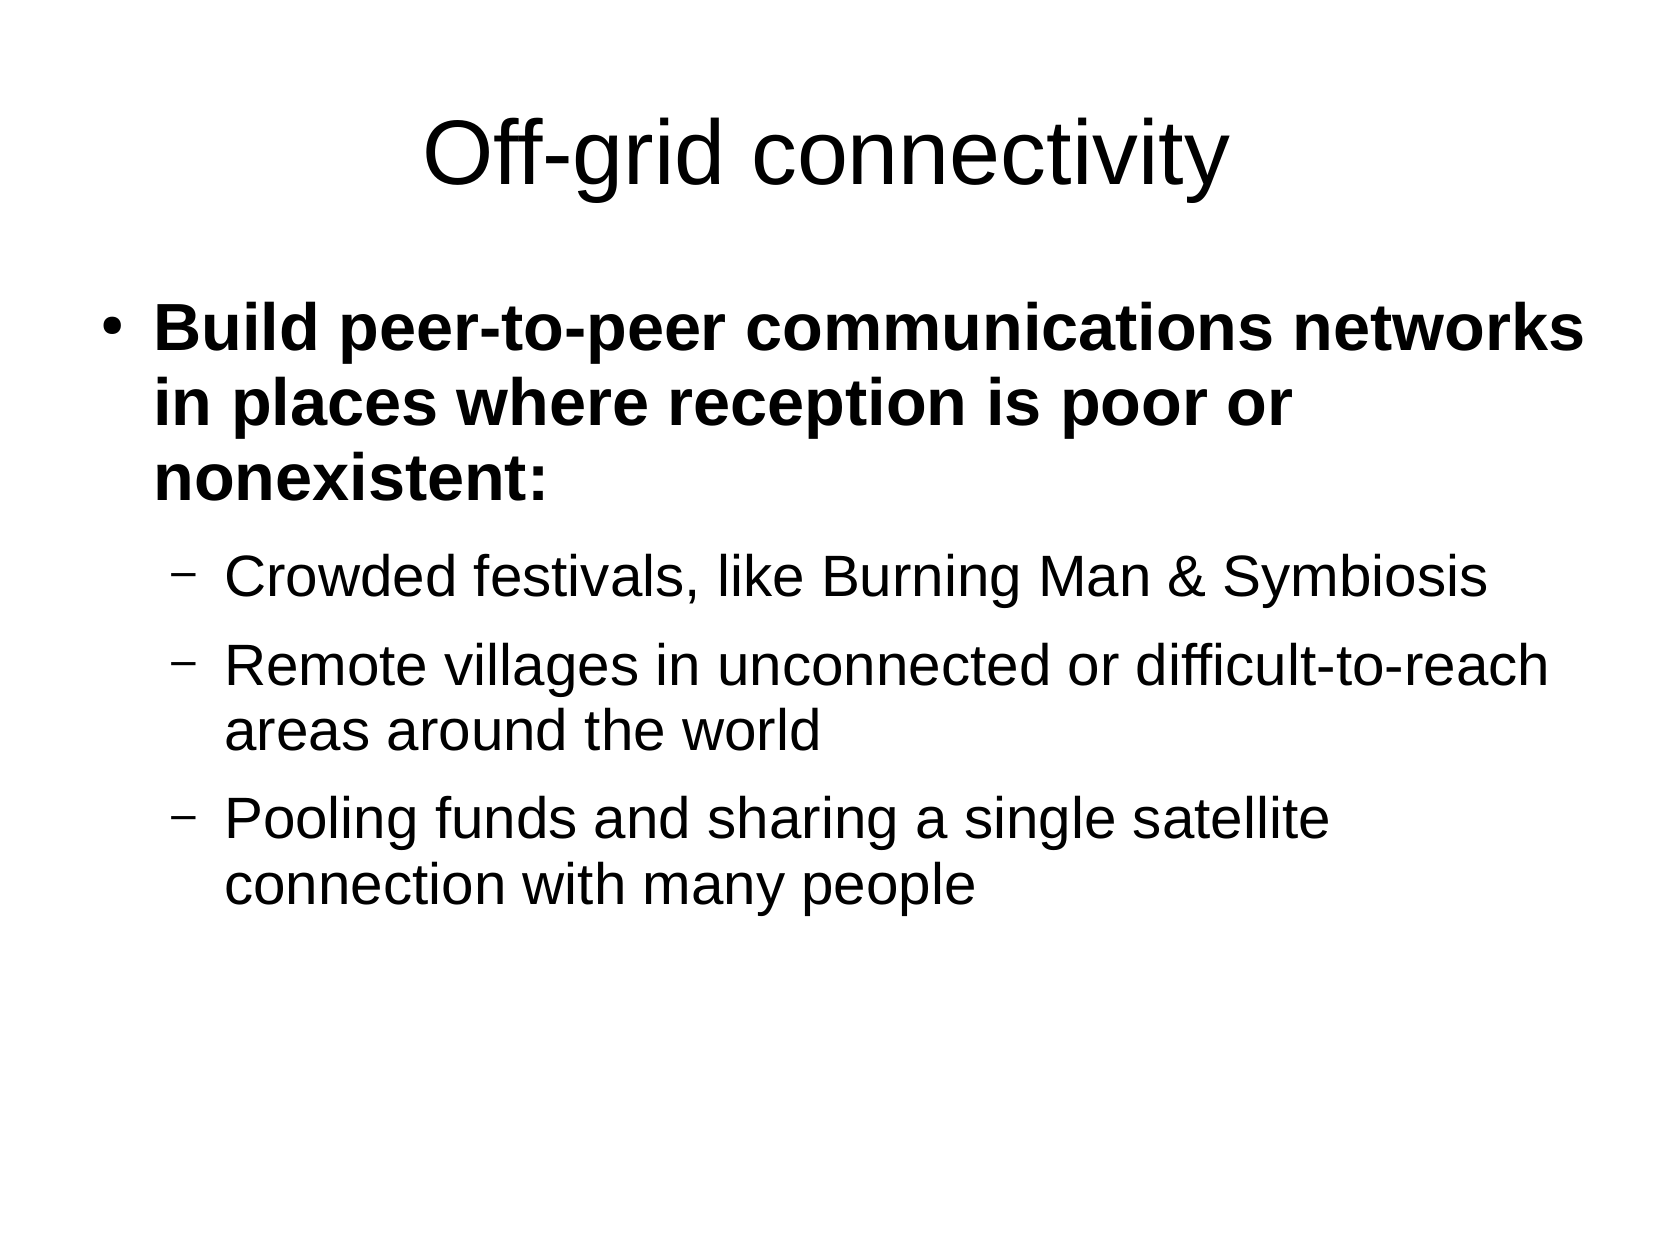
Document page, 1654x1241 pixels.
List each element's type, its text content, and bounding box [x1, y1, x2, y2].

title Off-grid connectivity [82, 49, 1571, 257]
list Build peer-to-peer communications networks in places where reception is poor or nonexistent: Crowded festivals, like Burning Man & Symbiosis Remote villages in unconnected or difficult-to-reach areas around the world Pooling funds and sharing a single satellite connection with many people [82, 290, 1591, 1141]
